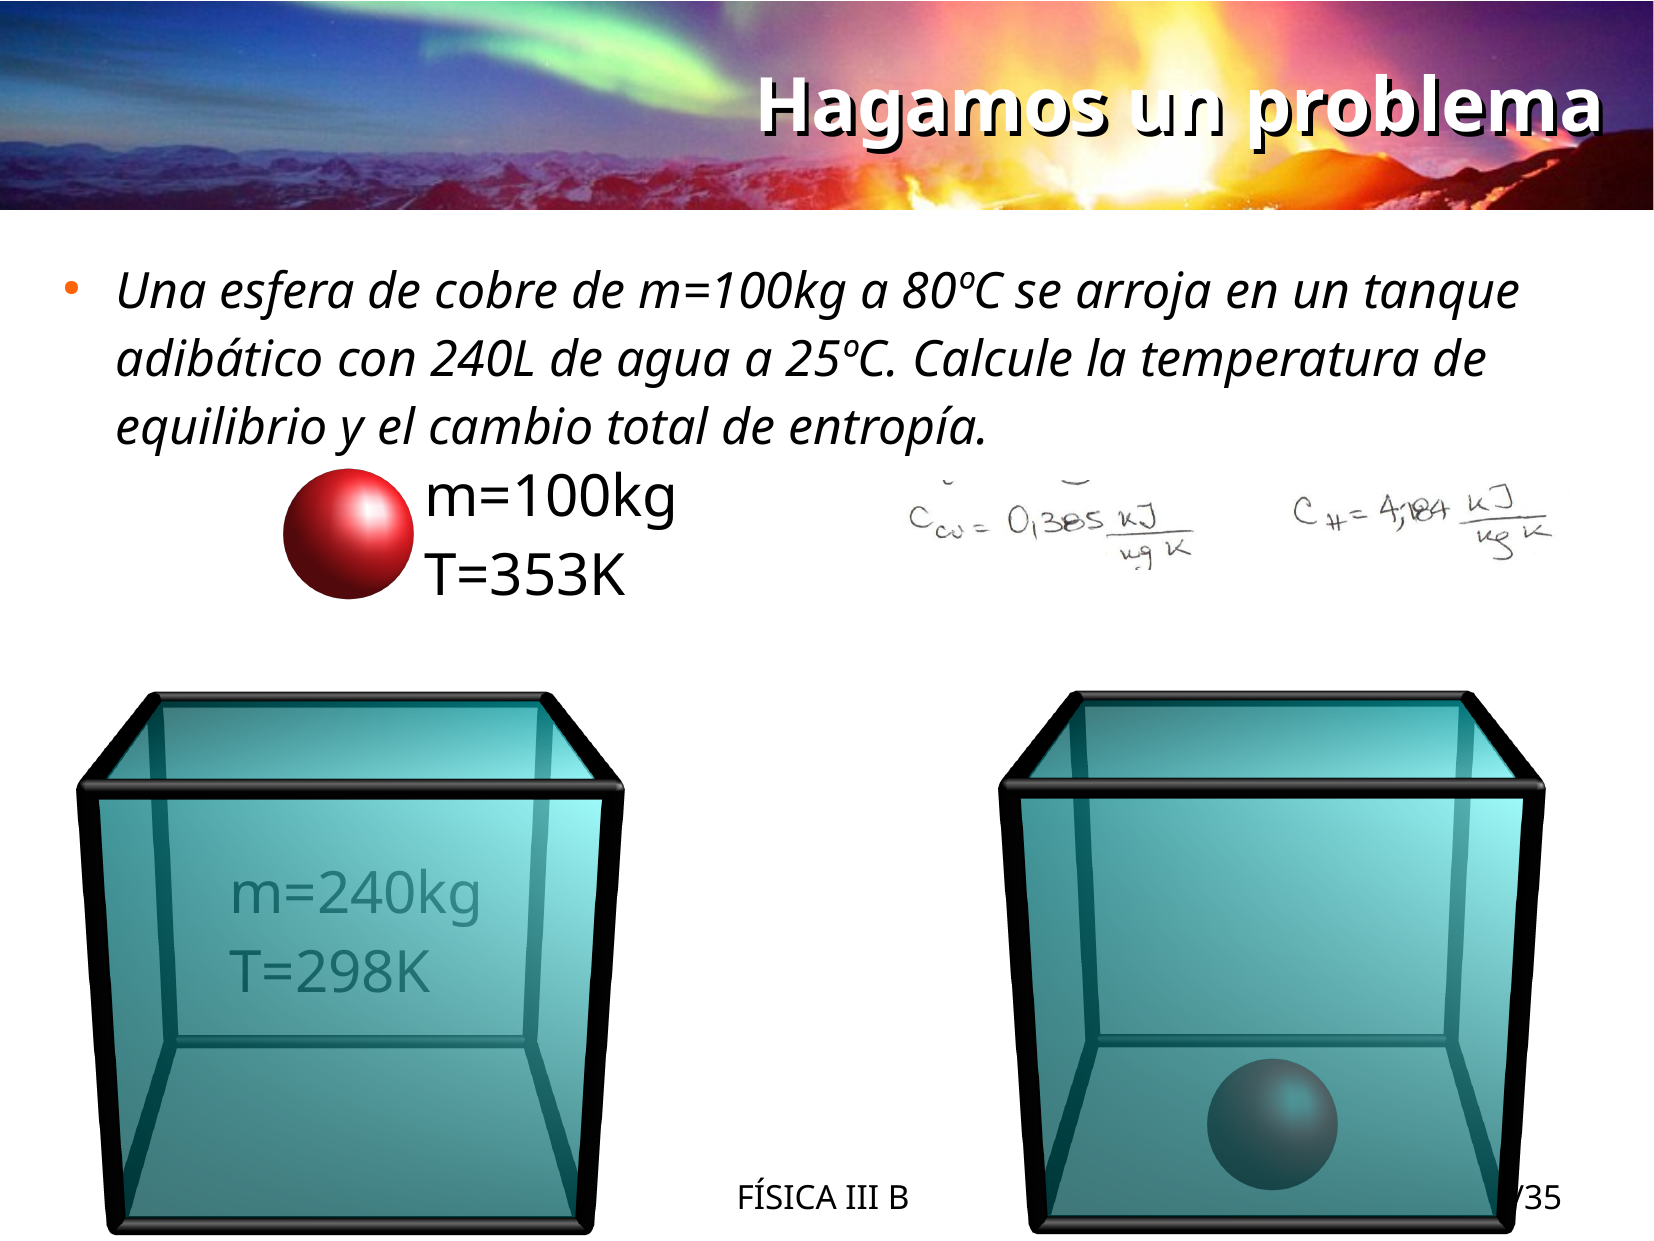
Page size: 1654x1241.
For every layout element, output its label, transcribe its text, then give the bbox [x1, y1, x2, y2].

list Una esfera de cobre de m=100kg a 80ºC se arroja en un tanque adibático con 240L de agua a 25ºC. Calcule la temperatura de equilibrio y el cambio total de entropía. [45, 255, 1606, 1156]
picture [885, 480, 1575, 570]
picture [0, 1, 1654, 210]
text_box m=100kg T=353K [409, 446, 678, 604]
title Hagamos un problema [45, 15, 1606, 191]
